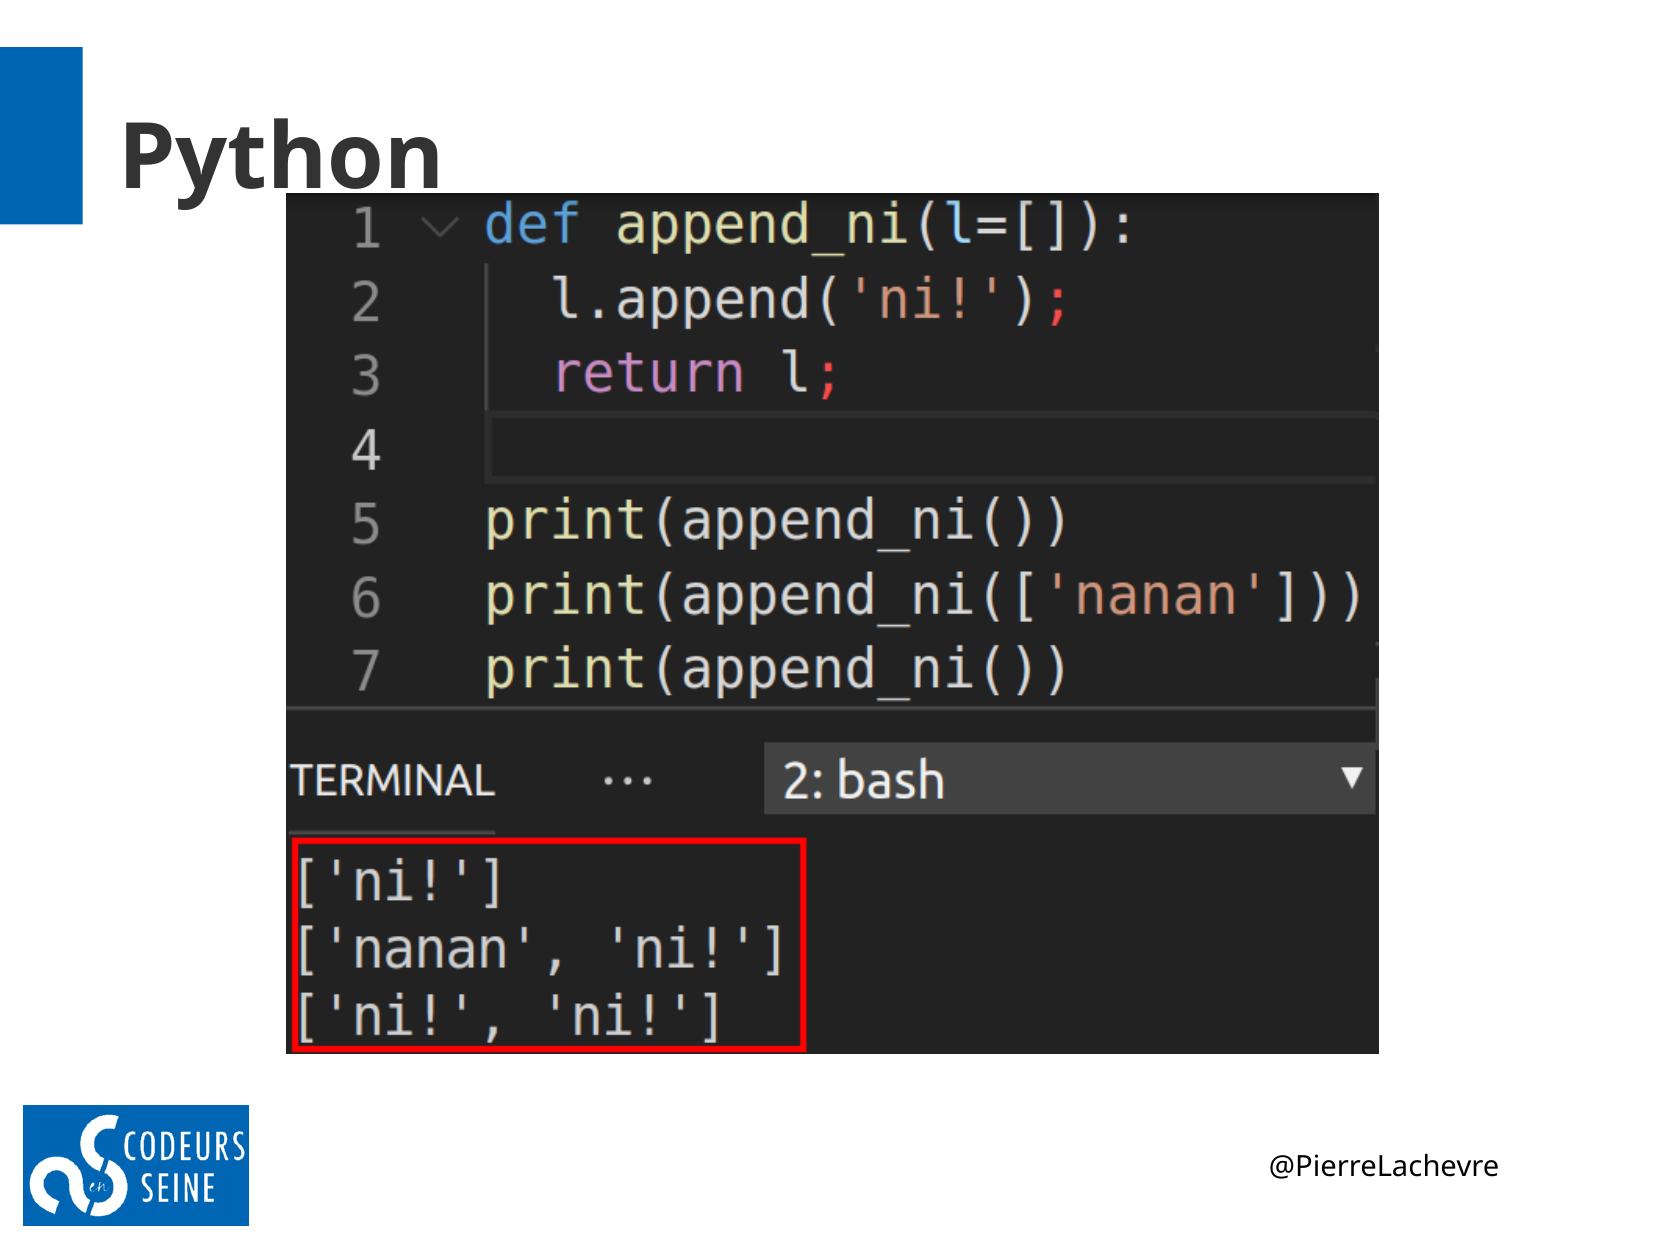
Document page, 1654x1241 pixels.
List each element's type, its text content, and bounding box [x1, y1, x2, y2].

picture [23, 1105, 249, 1226]
title Python [118, 49, 1571, 257]
picture [286, 193, 1379, 1054]
